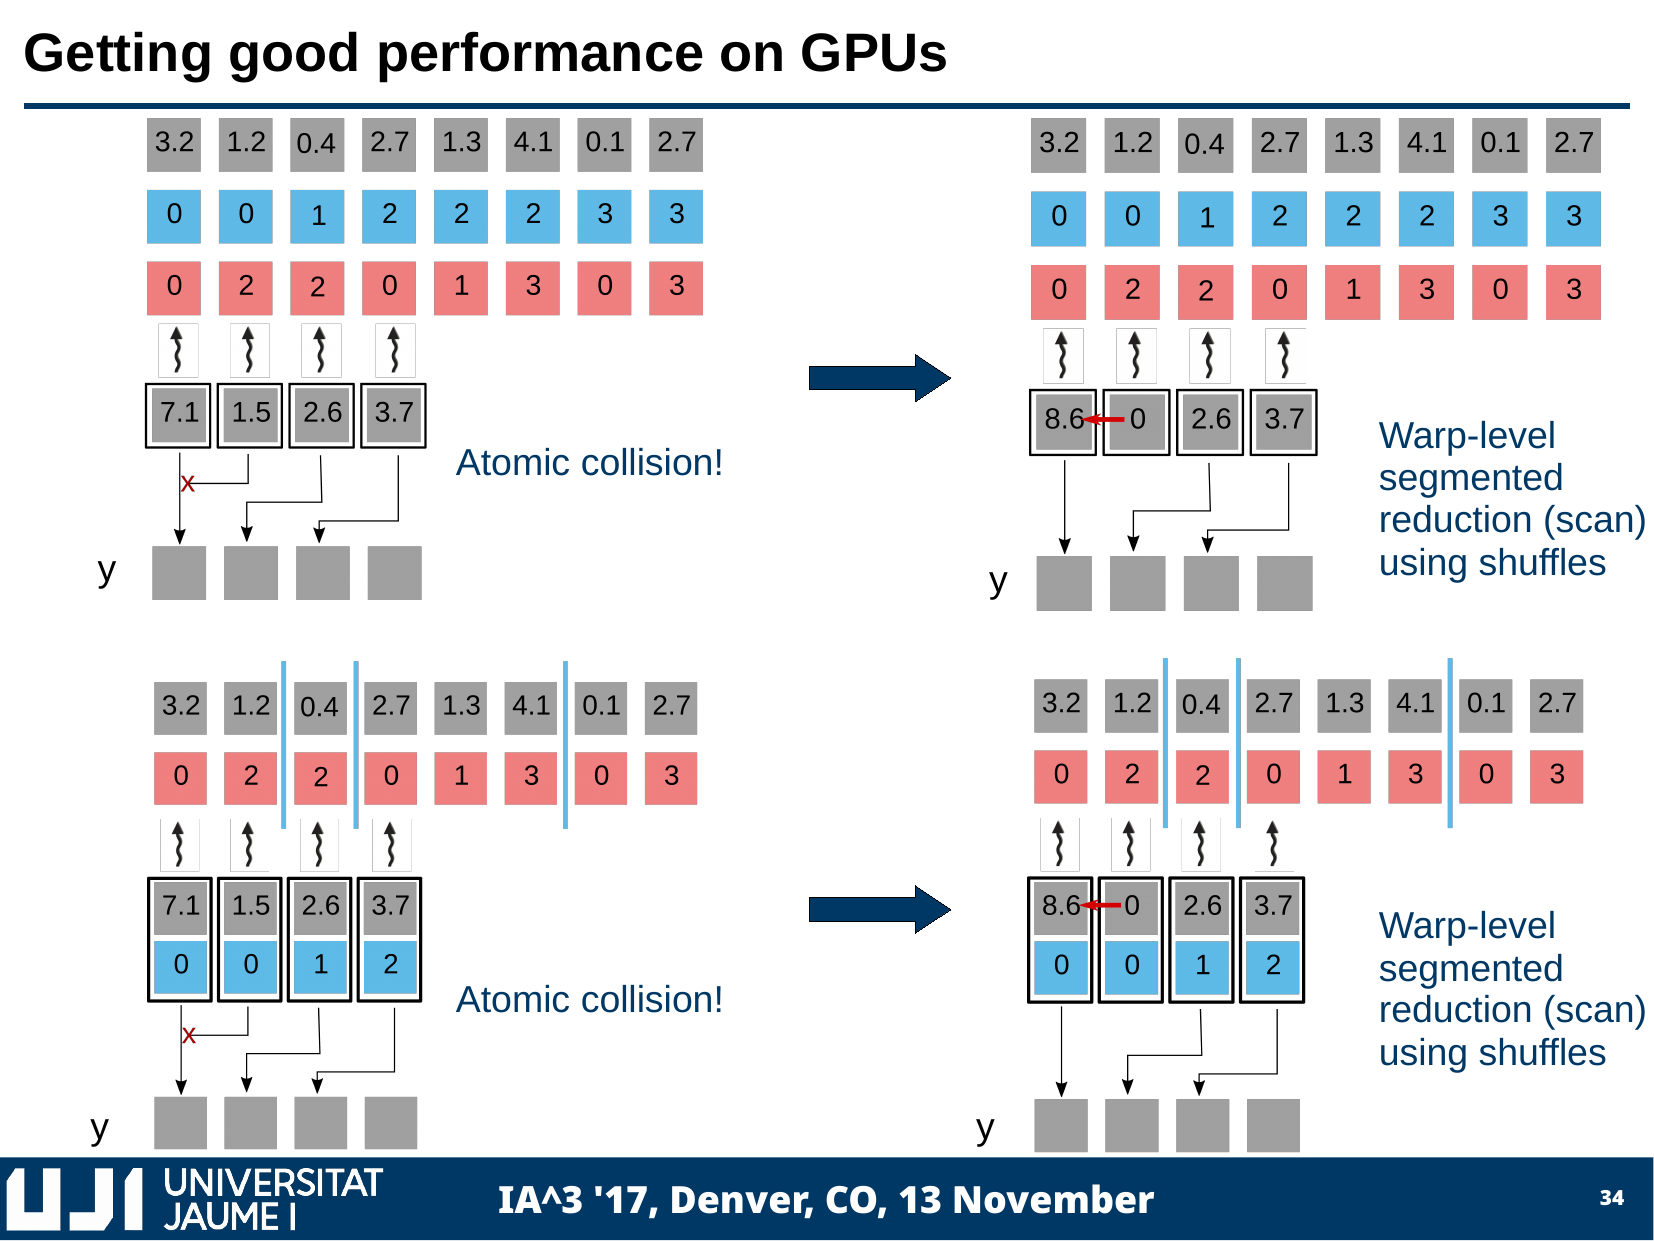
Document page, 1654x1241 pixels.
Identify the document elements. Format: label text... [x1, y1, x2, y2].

picture [141, 112, 709, 606]
text_box Warp-level segmented reduction (scan) using shuffles [1364, 407, 1654, 591]
text_box y [961, 1098, 1010, 1156]
title Getting good performance on GPUs [23, 0, 1630, 107]
picture [147, 658, 703, 1155]
picture [1027, 655, 1589, 1158]
text_box y [974, 551, 1023, 609]
picture [0, 1158, 390, 1241]
text_box y [82, 539, 132, 597]
text_box Warp-level segmented reduction (scan) using shuffles [1364, 897, 1654, 1081]
picture [1025, 112, 1607, 617]
text_box Atomic collision! [441, 433, 739, 491]
text_box [809, 354, 951, 402]
text_box Atomic collision! [441, 971, 739, 1029]
text_box y [75, 1098, 125, 1156]
text_box [809, 885, 951, 934]
